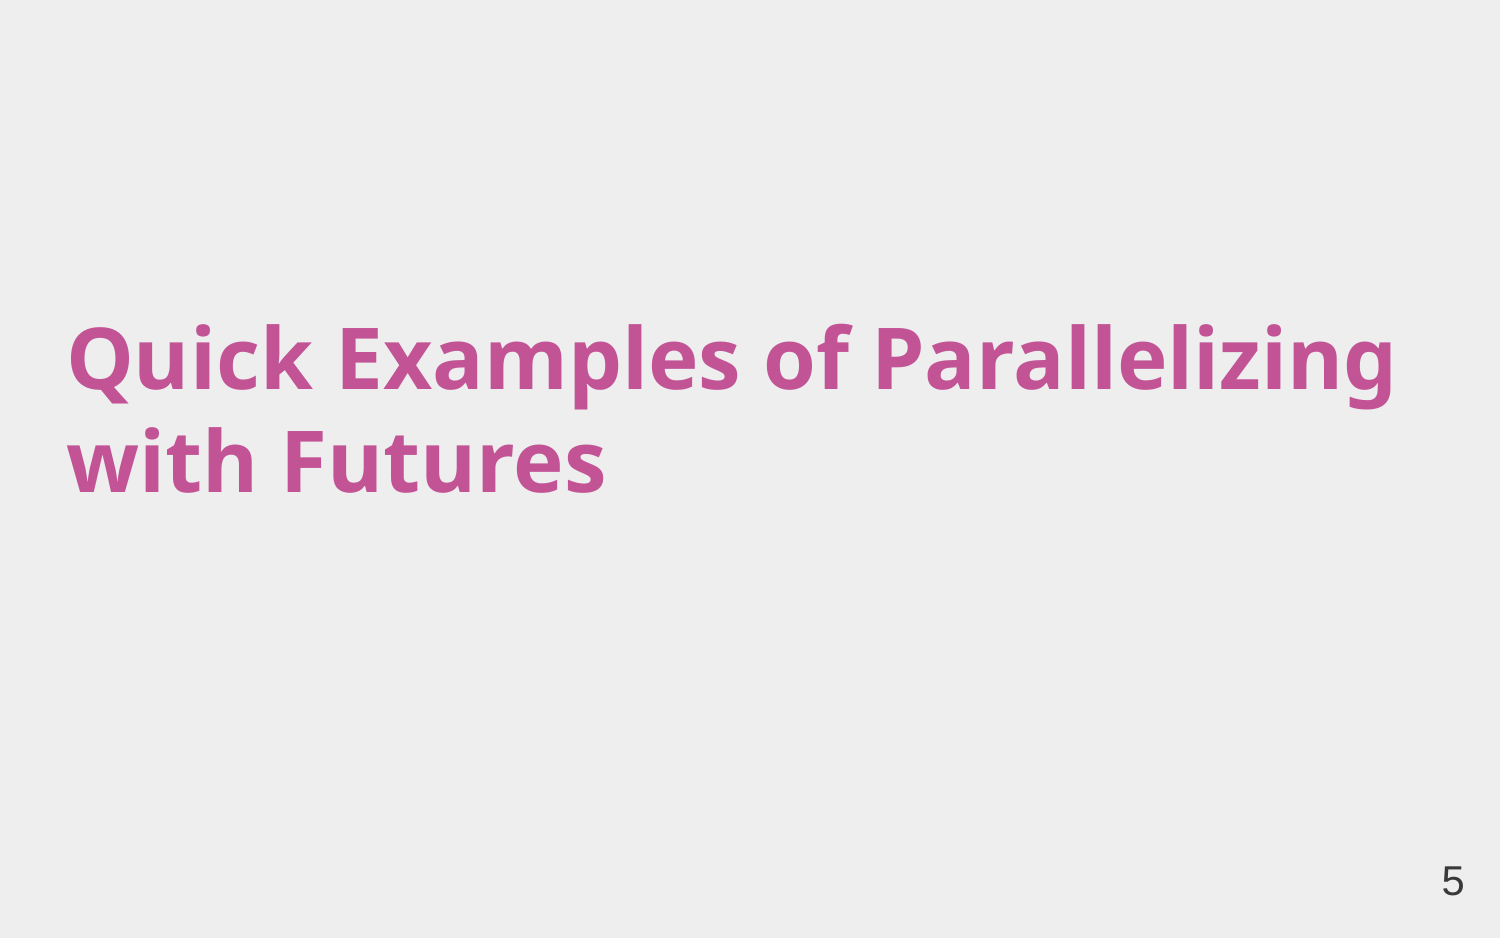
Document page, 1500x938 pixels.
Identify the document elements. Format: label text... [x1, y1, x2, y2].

slide_number <number> [1400, 836, 1480, 922]
title Quick Examples of Parallelizing with Futures [51, 268, 1449, 546]
